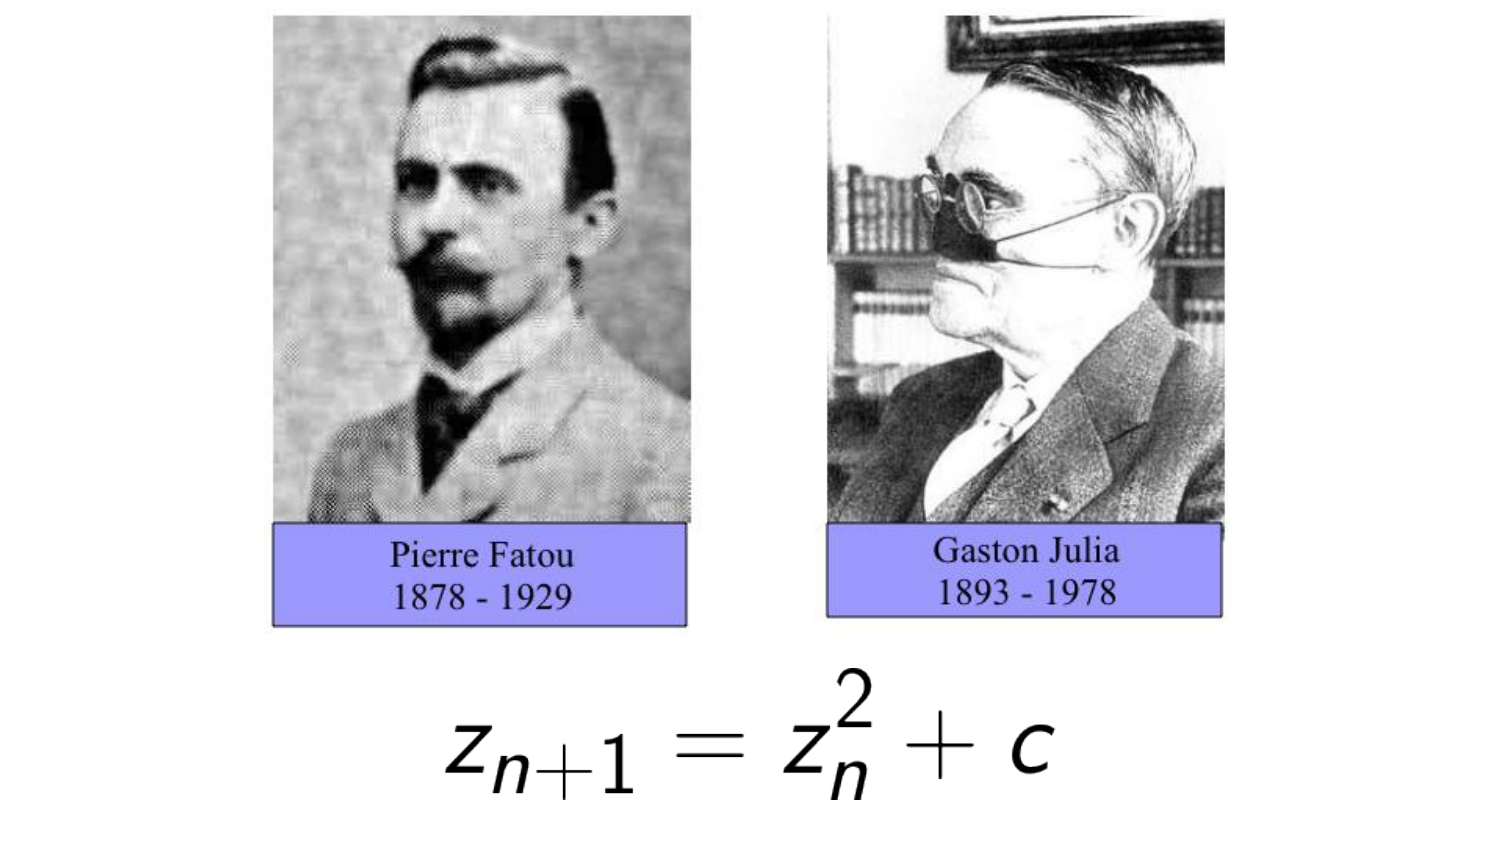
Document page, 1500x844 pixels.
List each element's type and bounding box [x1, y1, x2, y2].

picture [444, 668, 1056, 800]
picture [264, 8, 1236, 636]
